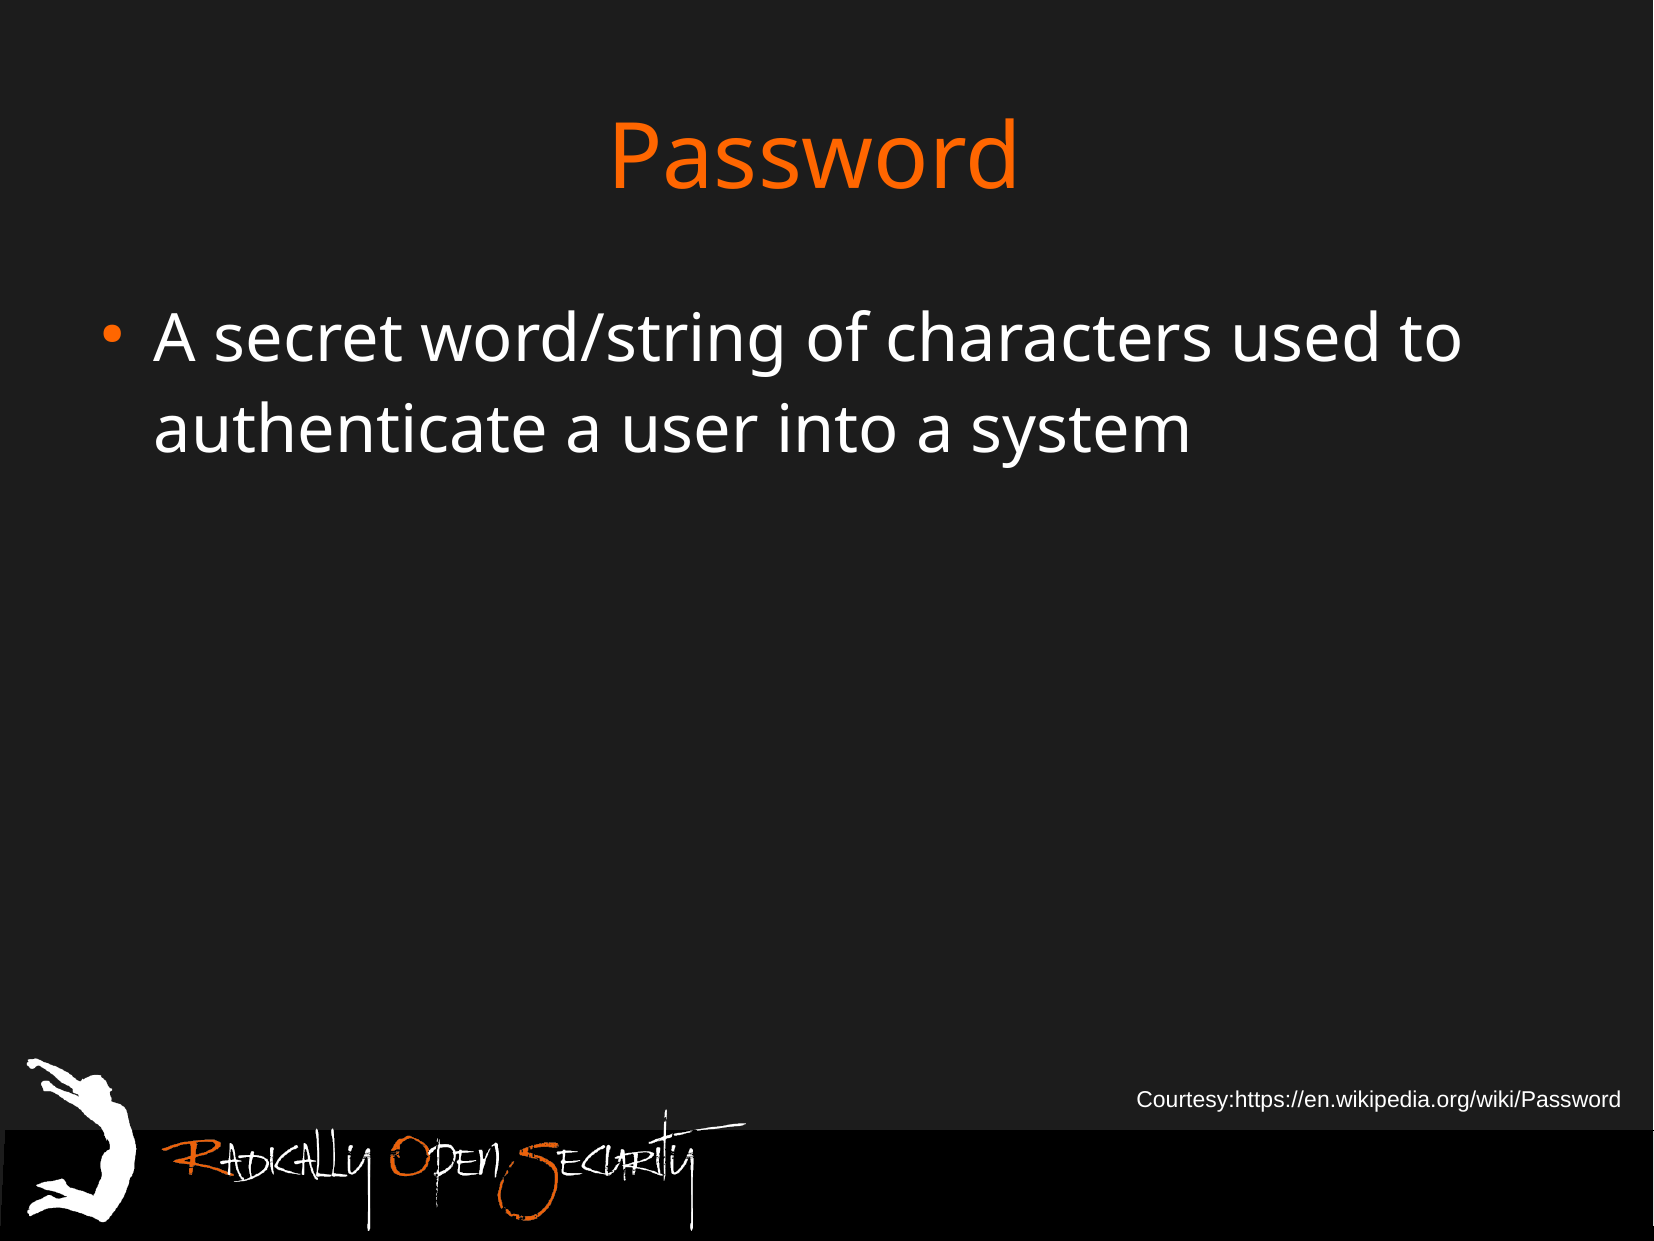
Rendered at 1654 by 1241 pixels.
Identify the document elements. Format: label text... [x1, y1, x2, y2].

list A secret word/string of characters used to authenticate a user into a system [82, 290, 1571, 1010]
picture [0, 1022, 778, 1241]
text_box Courtesy:https://en.wikipedia.org/wiki/Password [1121, 1078, 1642, 1122]
title Password [82, 49, 1571, 257]
